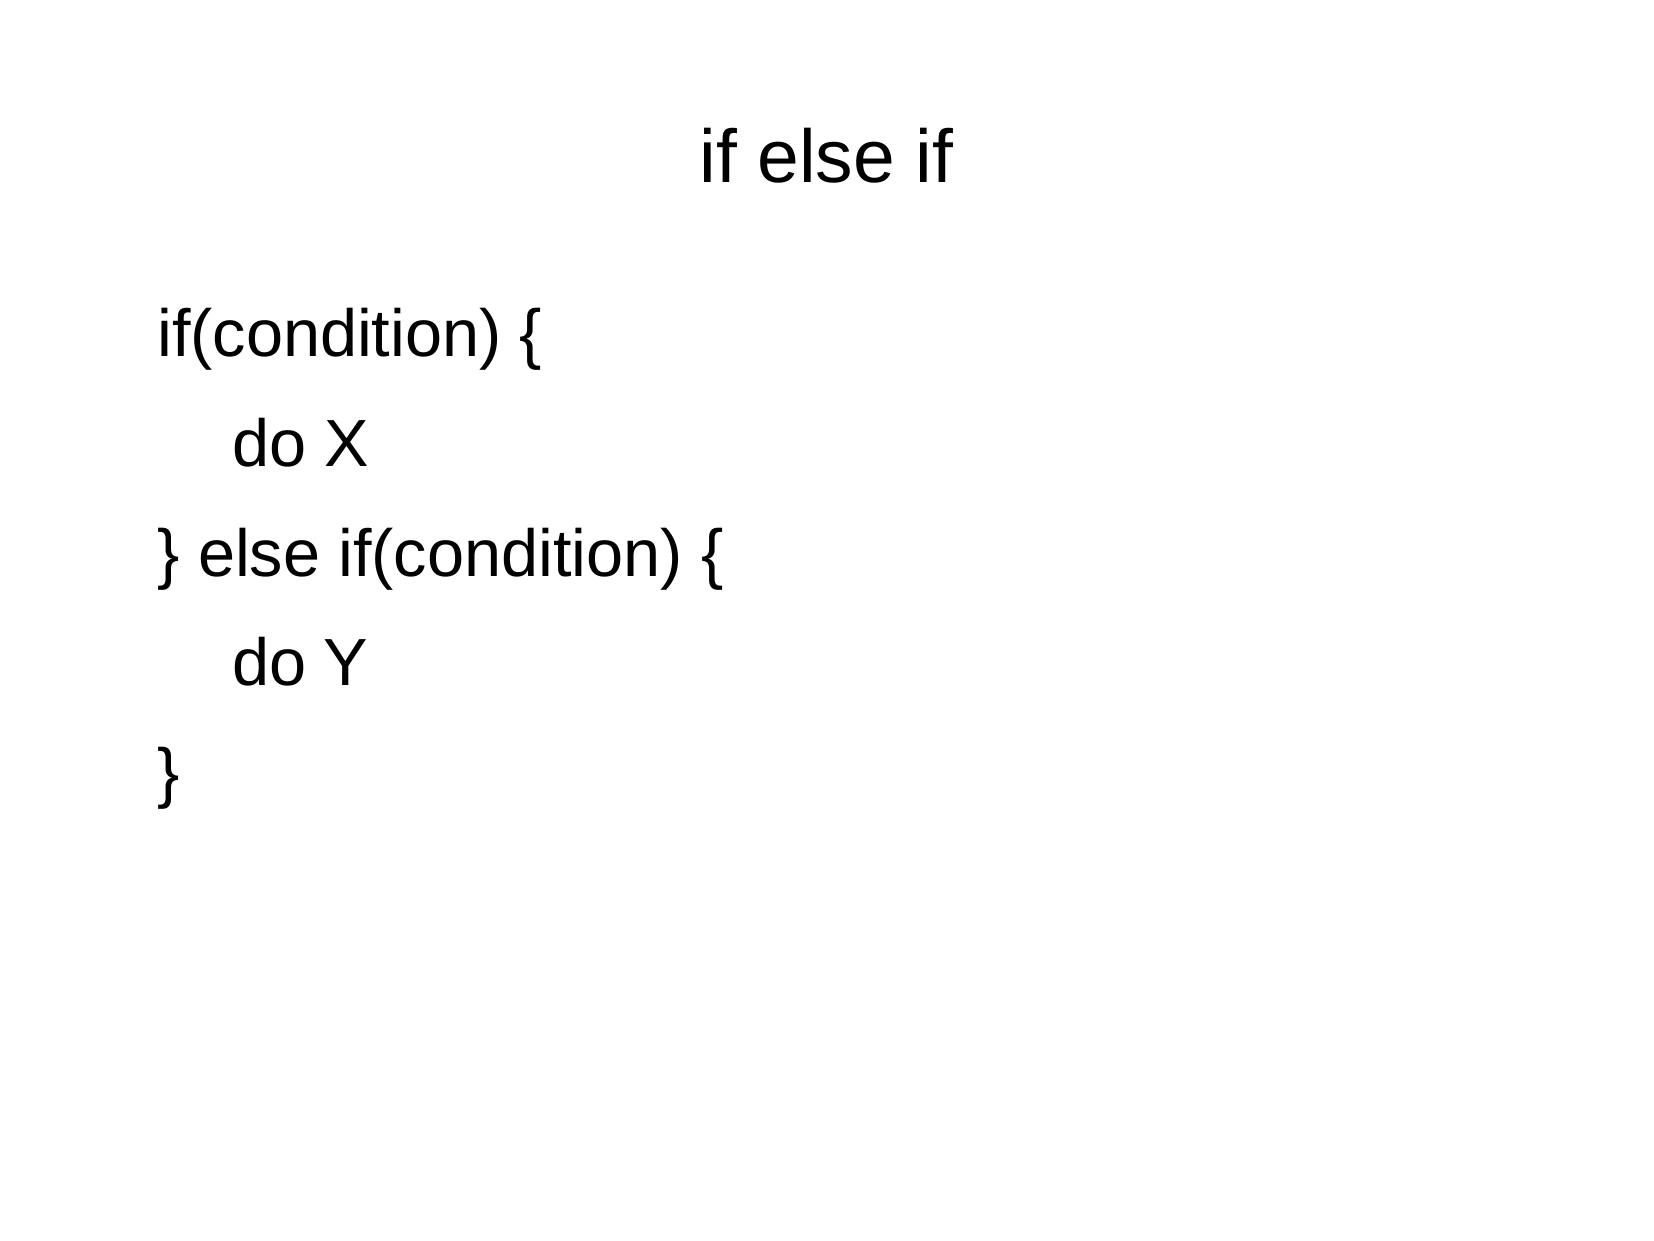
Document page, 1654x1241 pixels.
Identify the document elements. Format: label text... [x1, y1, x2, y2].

list if(condition) { do X } else if(condition) { do Y } [82, 290, 1571, 1010]
title if else if [82, 49, 1571, 257]
